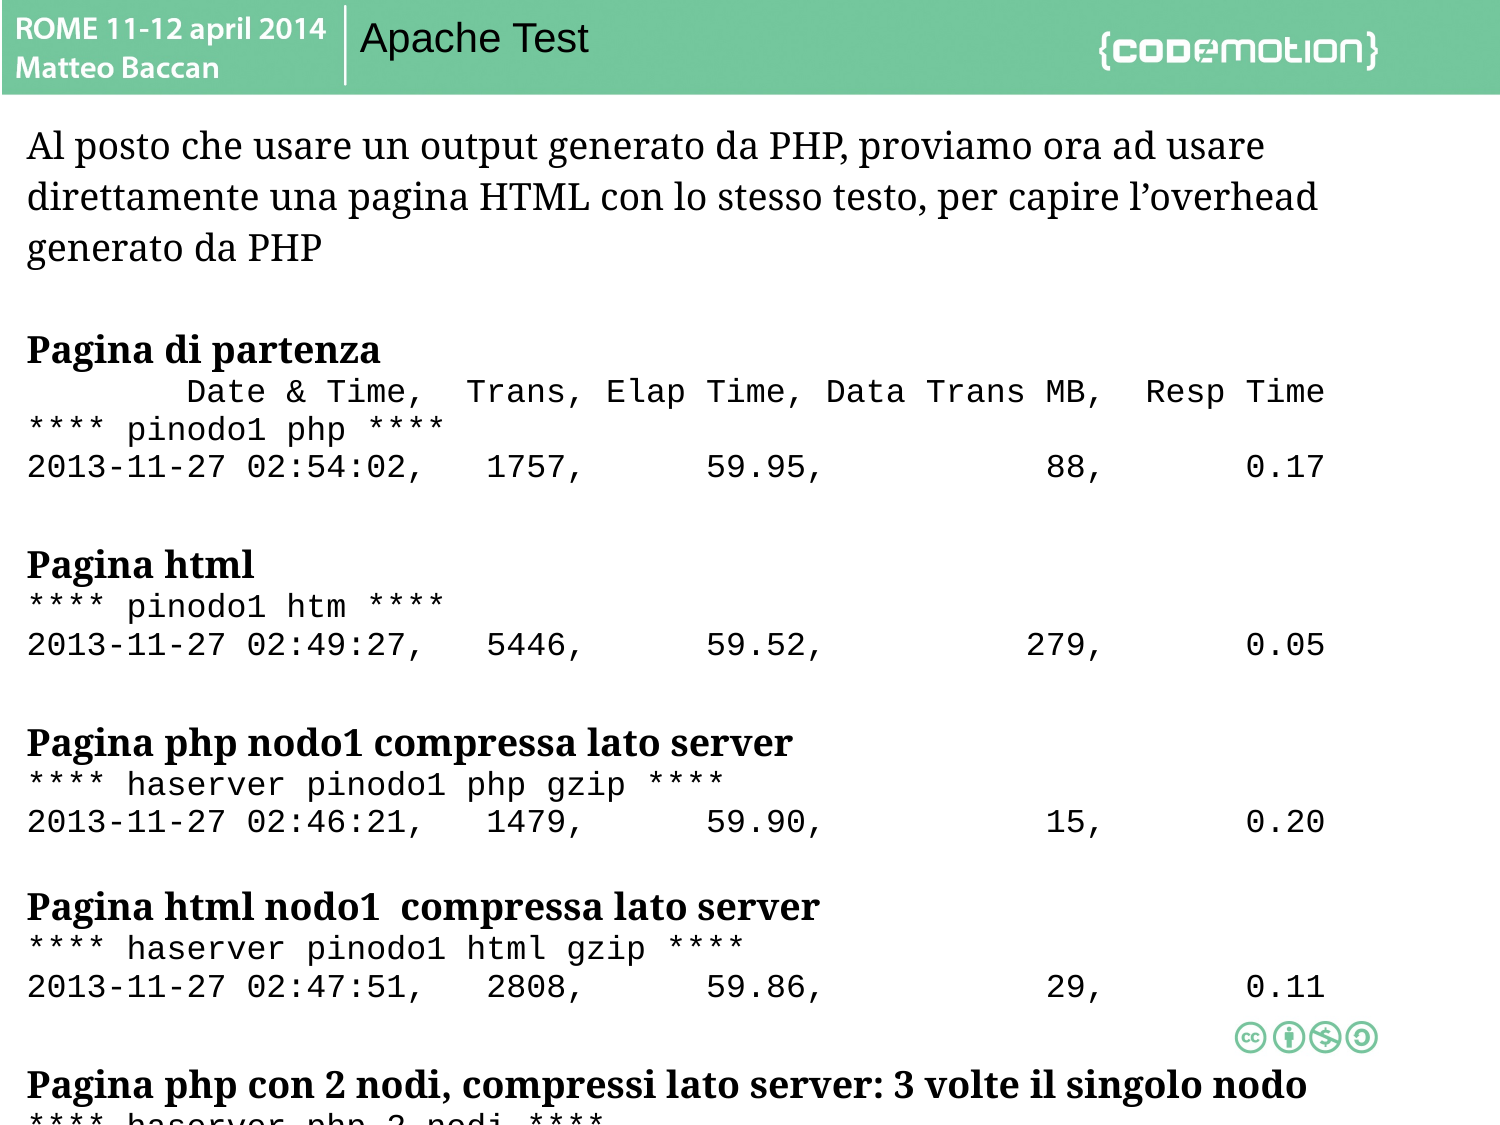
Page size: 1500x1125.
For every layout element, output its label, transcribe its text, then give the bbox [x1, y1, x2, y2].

list Apache Test [345, 7, 1371, 83]
picture [2, 0, 1500, 1125]
text_box Al posto che usare un output generato da PHP, proviamo ora ad usare direttamente una pagina HTML con lo stesso testo, per capire l’overhead generato da PHP Pagina di partenza Date & Time, Trans, Elap Time, Data Trans MB, Resp Time **** pinodo1 php **** 2013-11-27 02:54:02, 1757, 59.95, 88, 0.17 Pagina html **** pinodo1 htm **** 2013-11-27 02:49:27, 5446, 59.52, 279, 0.05 Pagina php nodo1 compressa lato server **** haserver pinodo1 php gzip **** 2013-11-27 02:46:21, 1479, 59.90, 15, 0.20 Pagina html nodo1 compressa lato server **** haserver pinodo1 html gzip **** 2013-11-27 02:47:51, 2808, 59.86, 29, 0.11 Pagina php con 2 nodi, compressi lato server: 3 volte il singolo nodo **** haserver php 2 nodi **** 2013-11-27 03:13:07, 2580, 59.47, 26, 0.12 [11, 112, 1451, 1029]
